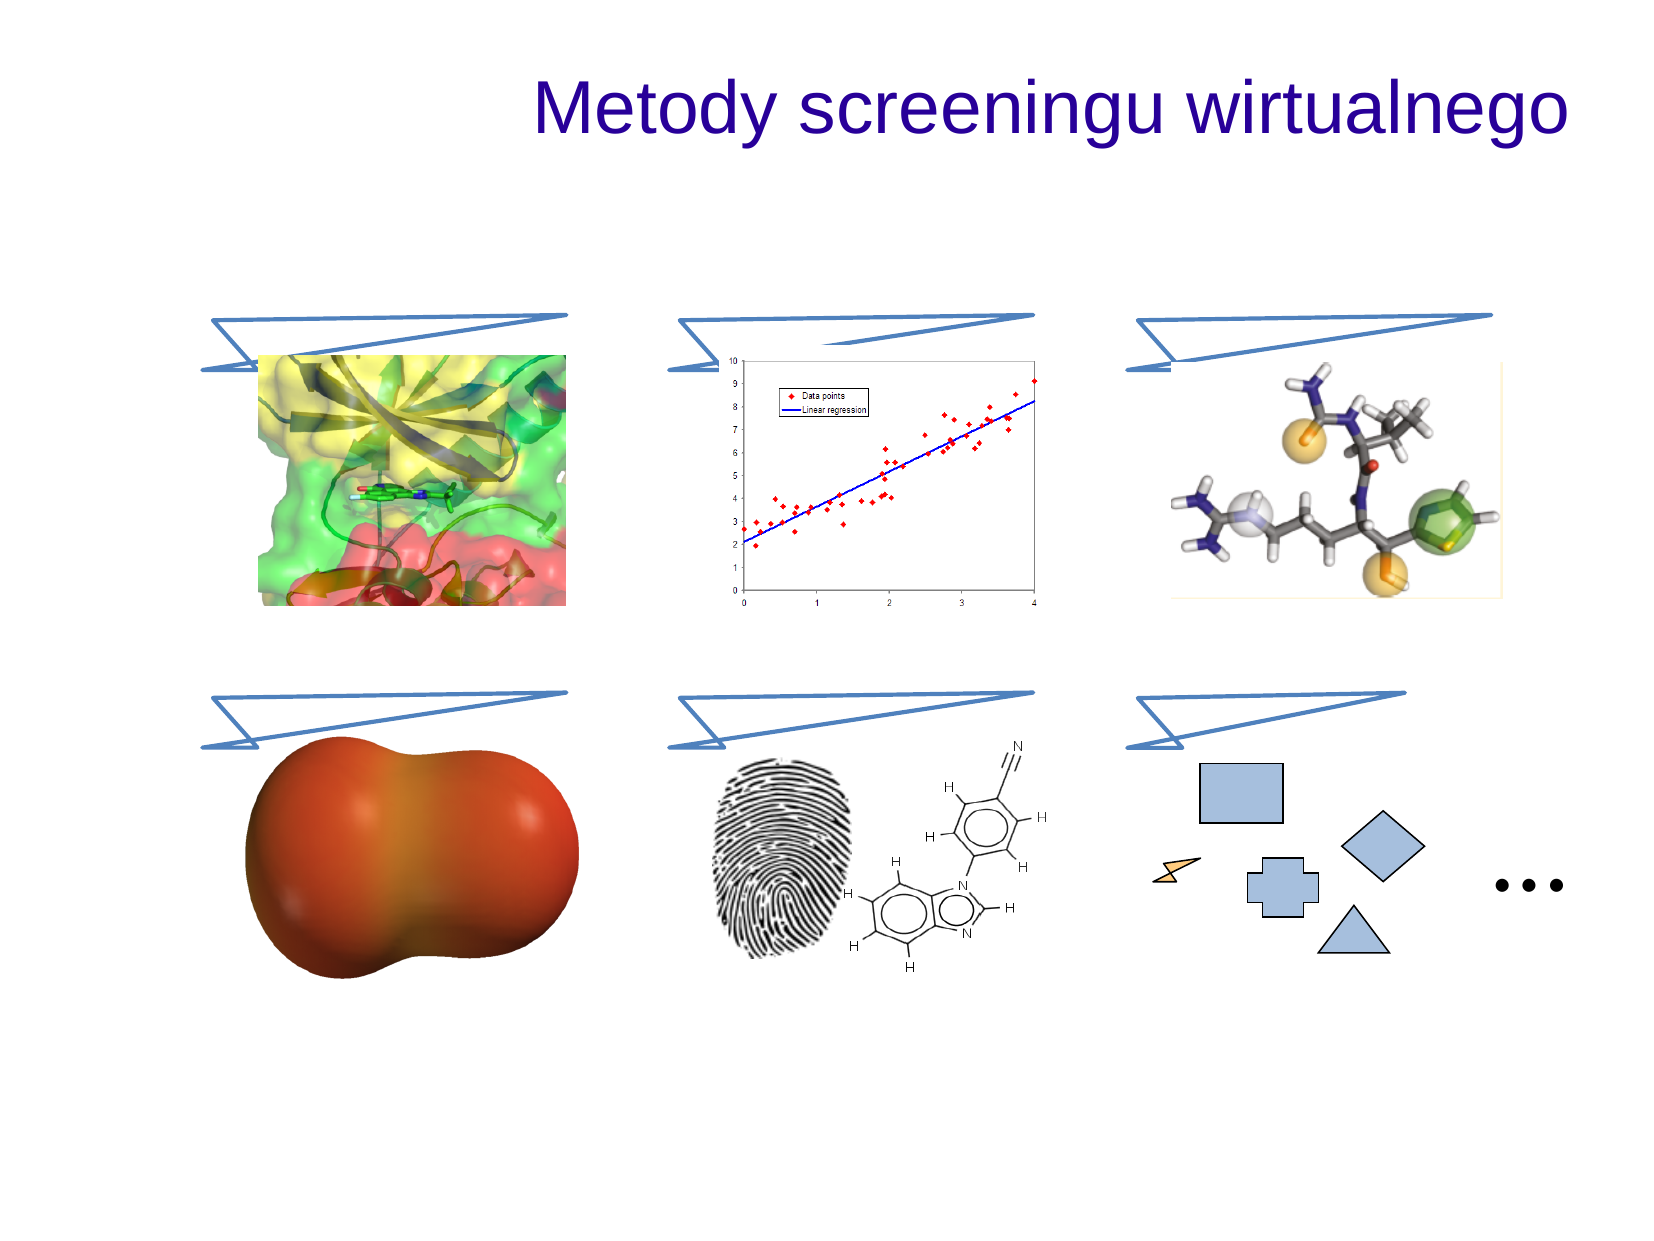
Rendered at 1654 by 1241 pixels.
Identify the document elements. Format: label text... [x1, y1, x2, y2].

text_box [202, 743, 228, 748]
text_box [1318, 905, 1390, 953]
text_box [669, 314, 1034, 371]
text_box [1152, 858, 1201, 882]
text_box [669, 692, 1034, 748]
picture [712, 739, 1055, 977]
text_box [212, 692, 567, 717]
title Metody screeningu wirtualnego [82, 49, 1571, 166]
text_box [1127, 363, 1171, 371]
text_box [202, 314, 567, 371]
picture [1171, 362, 1503, 599]
picture [228, 717, 596, 998]
text_box [1137, 314, 1492, 362]
picture [258, 355, 566, 606]
text_box [1341, 810, 1425, 882]
text_box [1200, 763, 1283, 823]
text_box [1247, 858, 1319, 918]
text_box [1127, 692, 1405, 748]
text_box … [1477, 775, 1591, 921]
picture [719, 345, 1039, 616]
